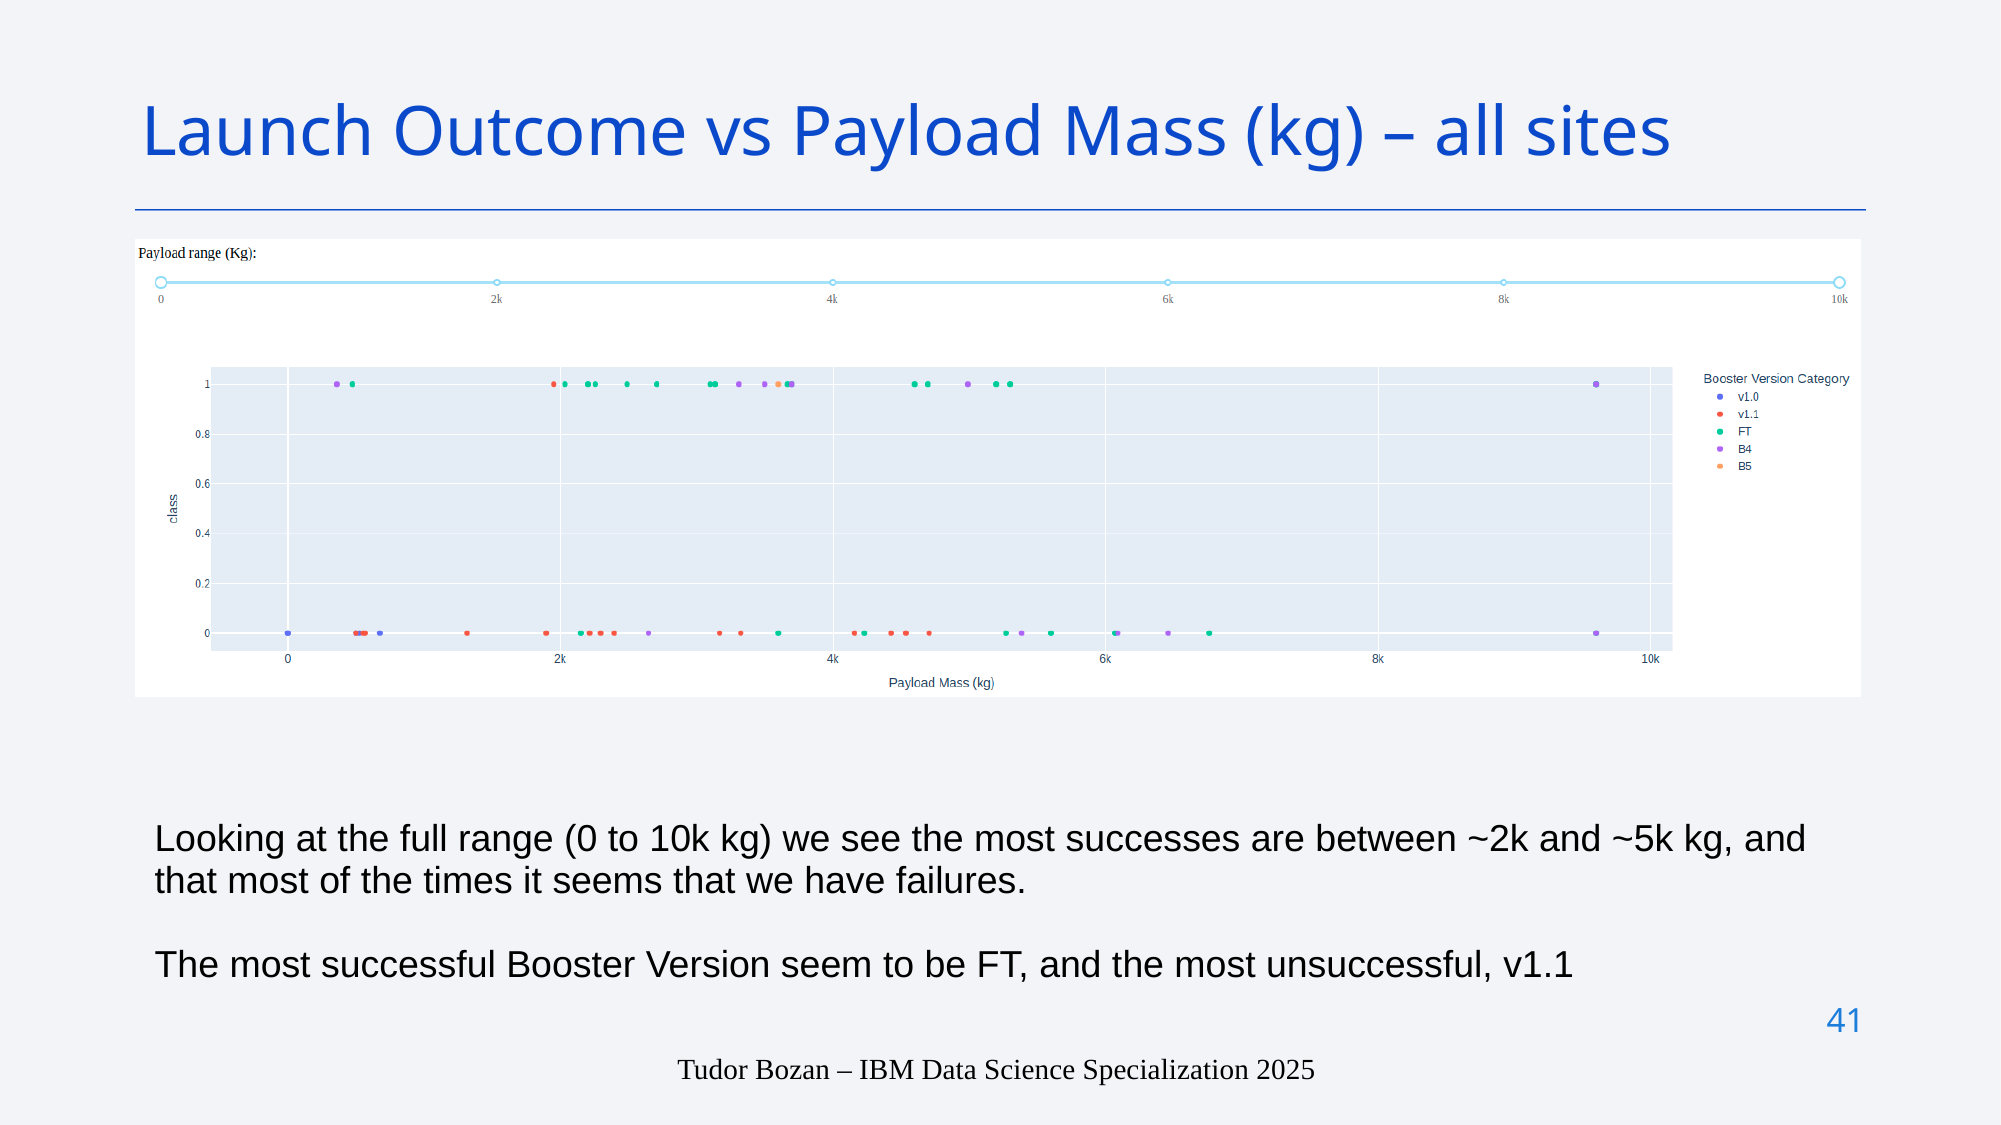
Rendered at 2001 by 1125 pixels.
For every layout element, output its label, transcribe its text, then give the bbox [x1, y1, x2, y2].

text_box <number> [1429, 988, 1880, 1055]
picture [0, 0, 2001, 1125]
text_box Looking at the full range (0 to 10k kg) we see the most successes are between ~2k and ~5k kg, and that most of the times it seems that we have failures. The most successful Booster Version seem to be FT, and the most unsuccessful, v1.1 [139, 810, 1876, 993]
text_box Launch Outcome vs Payload Mass (kg) – all sites [126, 88, 1852, 179]
